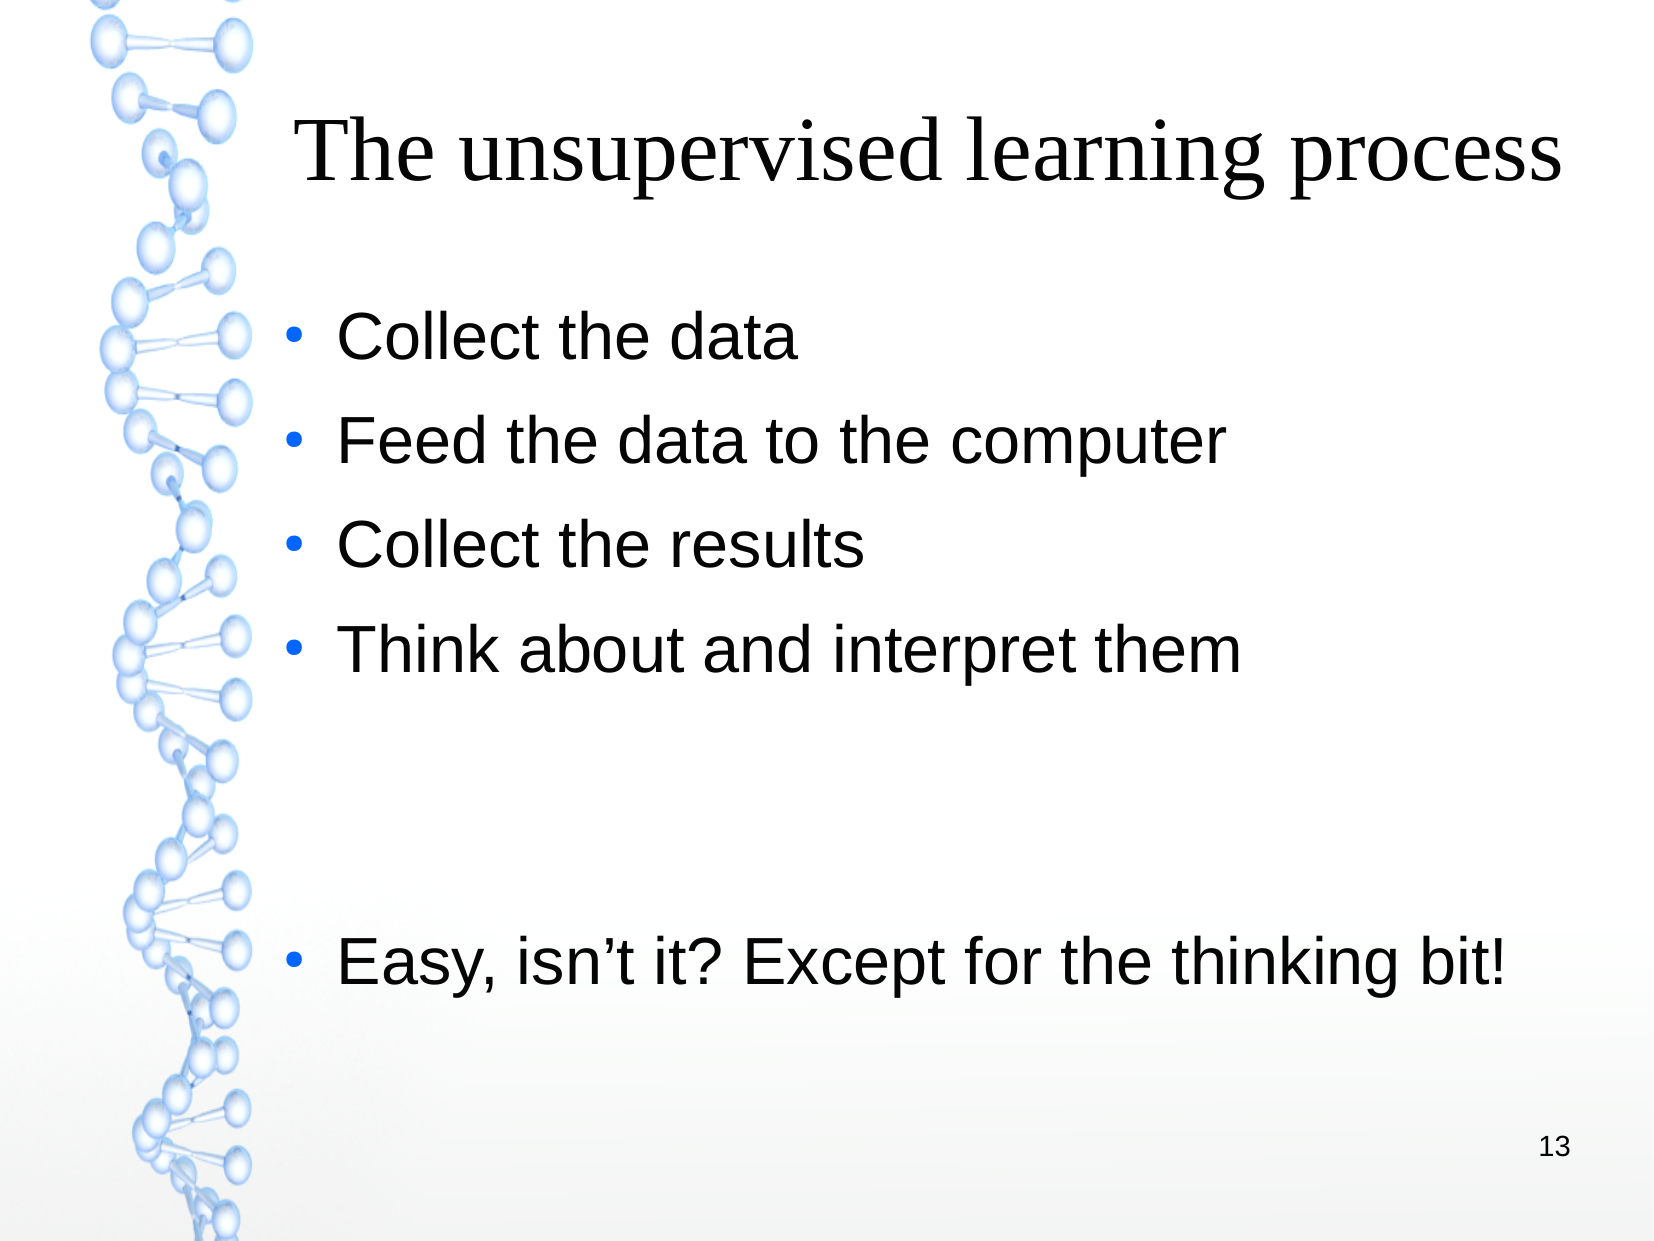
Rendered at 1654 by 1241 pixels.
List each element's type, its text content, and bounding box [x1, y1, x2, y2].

title The unsupervised learning process [265, 47, 1595, 252]
list Collect the data Feed the data to the computer Collect the results Think about and interpret them Easy, isn’t it? Except for the thinking bit! [265, 299, 1595, 1019]
picture [0, 0, 1654, 1241]
